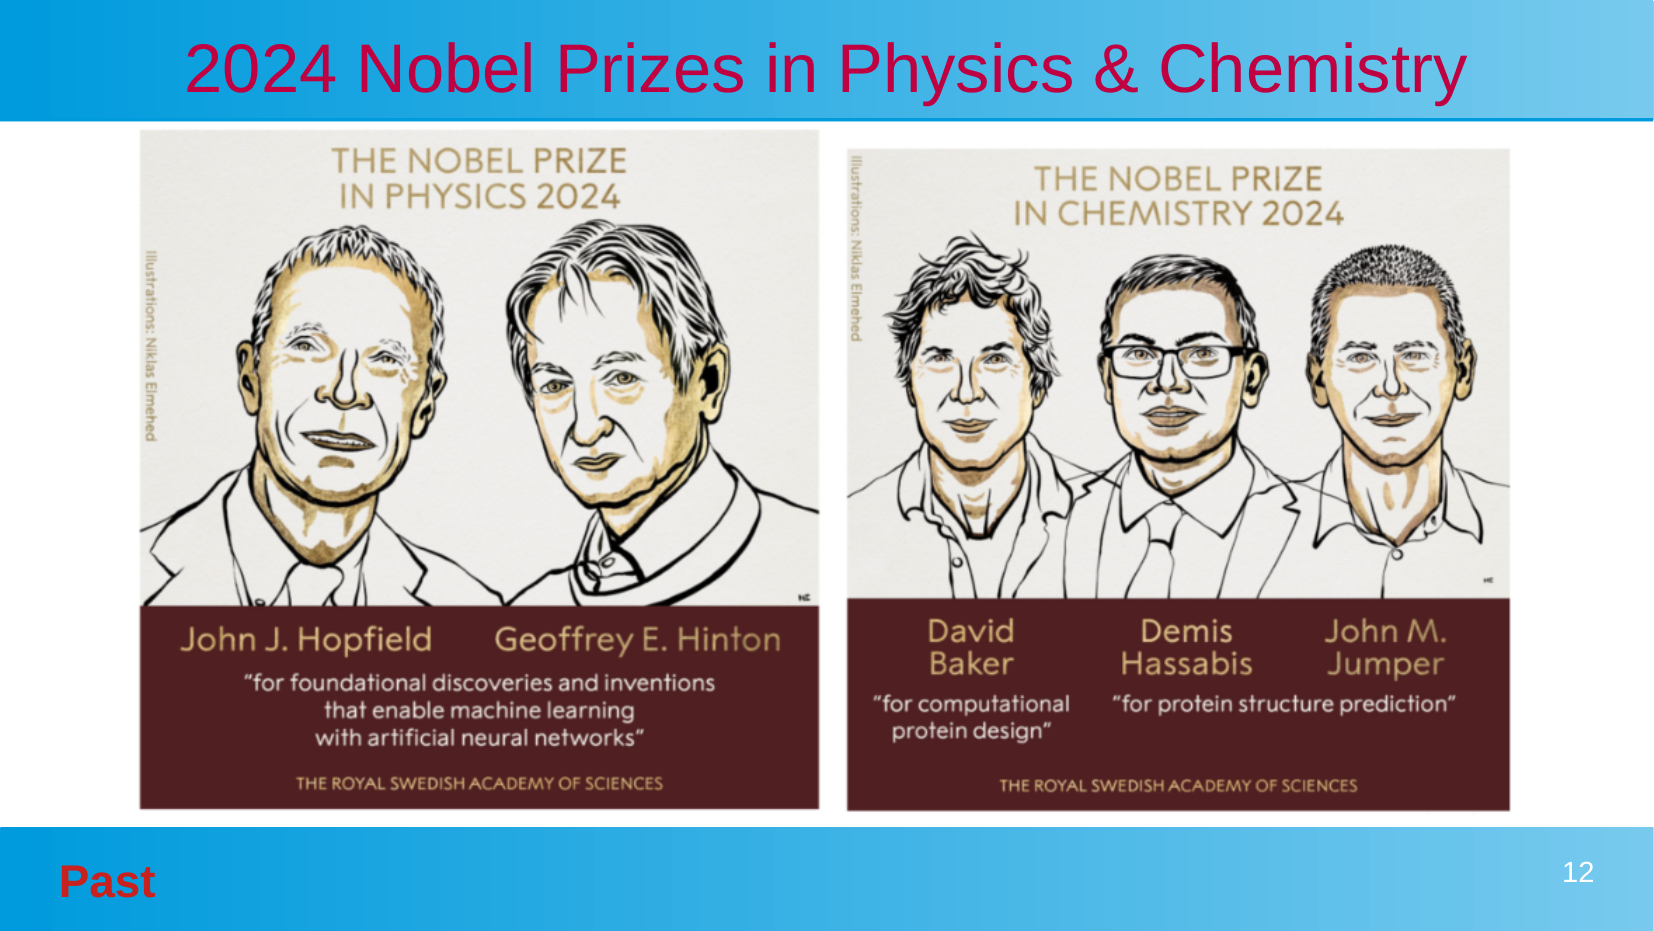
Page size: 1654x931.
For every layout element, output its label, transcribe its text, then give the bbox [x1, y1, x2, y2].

picture [132, 124, 1518, 826]
title 2024 Nobel Prizes in Physics & Chemistry [59, 29, 1595, 108]
